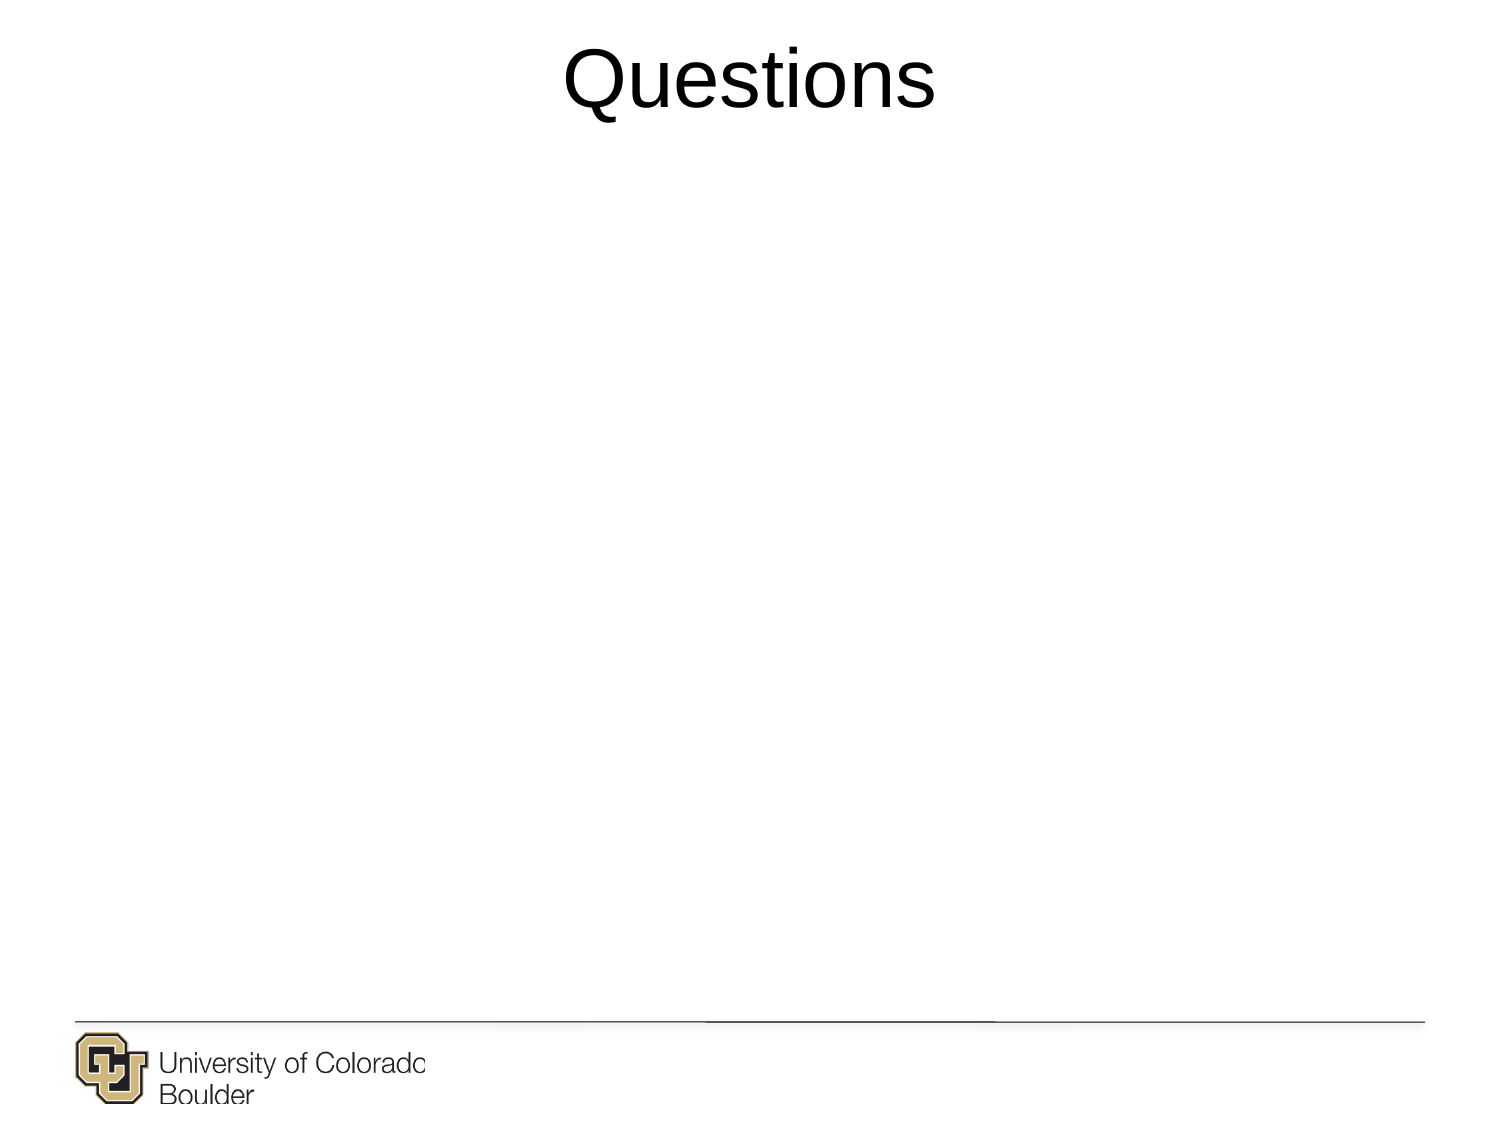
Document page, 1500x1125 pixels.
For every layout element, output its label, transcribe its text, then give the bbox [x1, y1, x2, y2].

title Questions [75, 18, 1425, 140]
